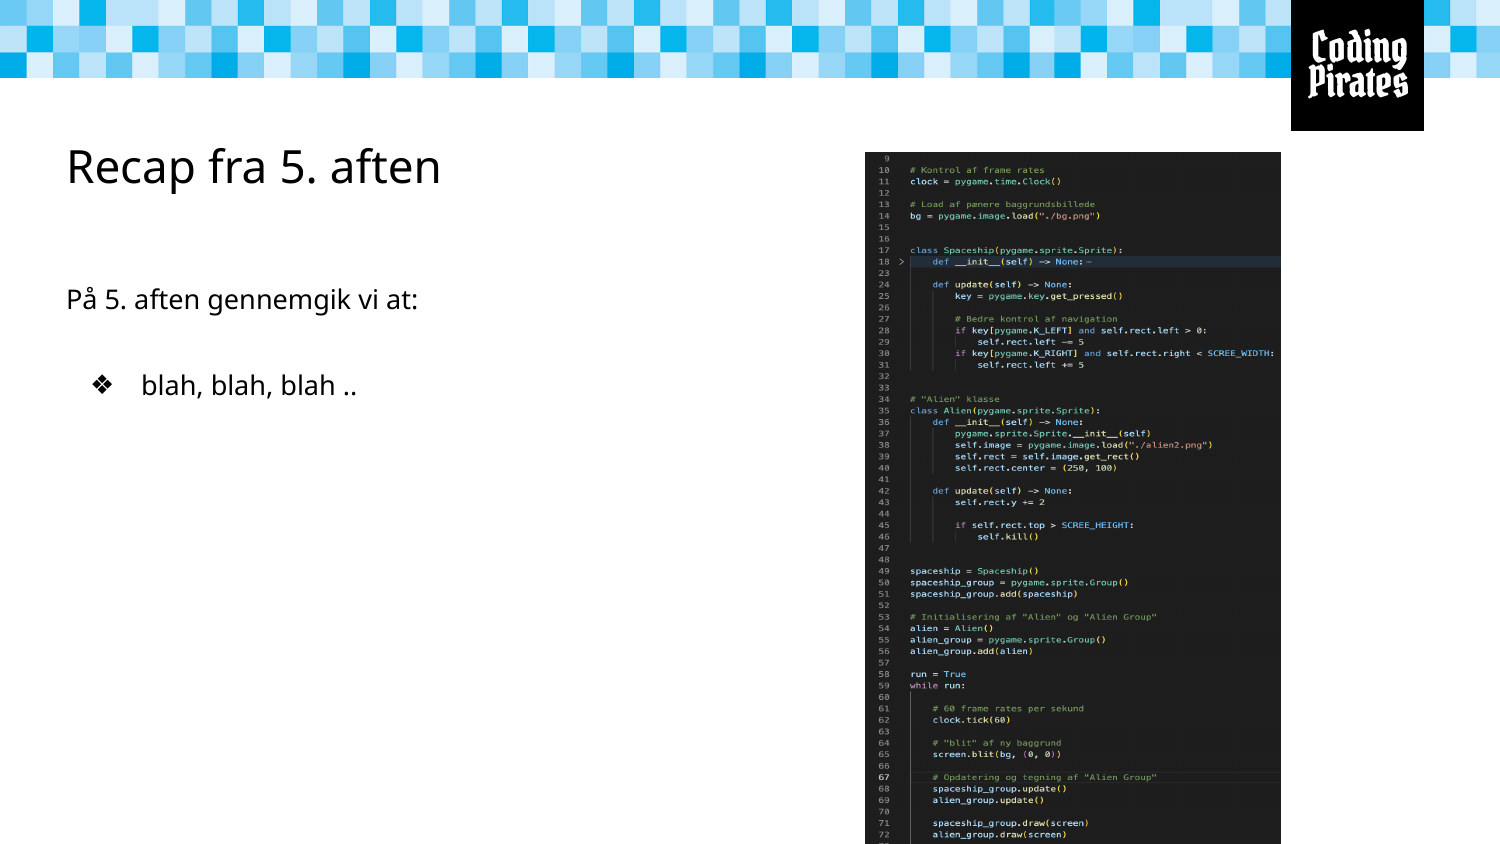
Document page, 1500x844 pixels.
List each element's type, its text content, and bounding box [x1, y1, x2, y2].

picture [865, 152, 1281, 844]
picture [0, 0, 1056, 78]
title Recap fra 5. aften [51, 123, 1388, 217]
picture [1291, 0, 1424, 131]
list På 5. aften gennemgik vi at: blah, blah, blah .. [51, 234, 749, 800]
